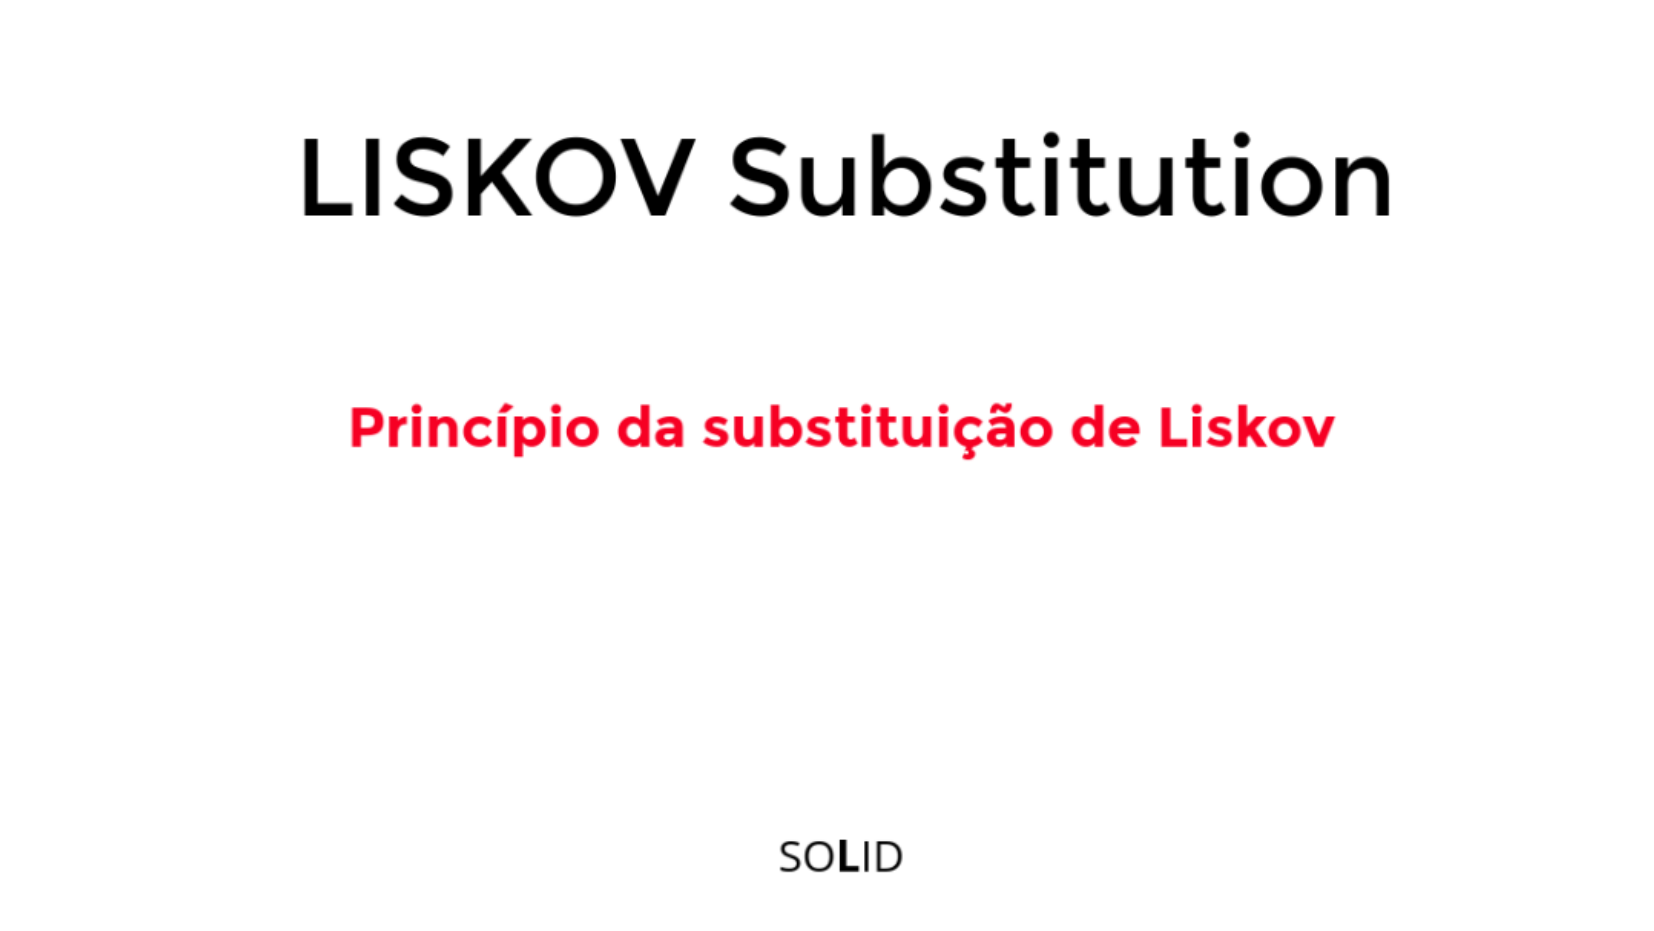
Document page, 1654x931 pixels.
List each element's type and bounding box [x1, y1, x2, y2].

picture [188, 0, 1469, 930]
